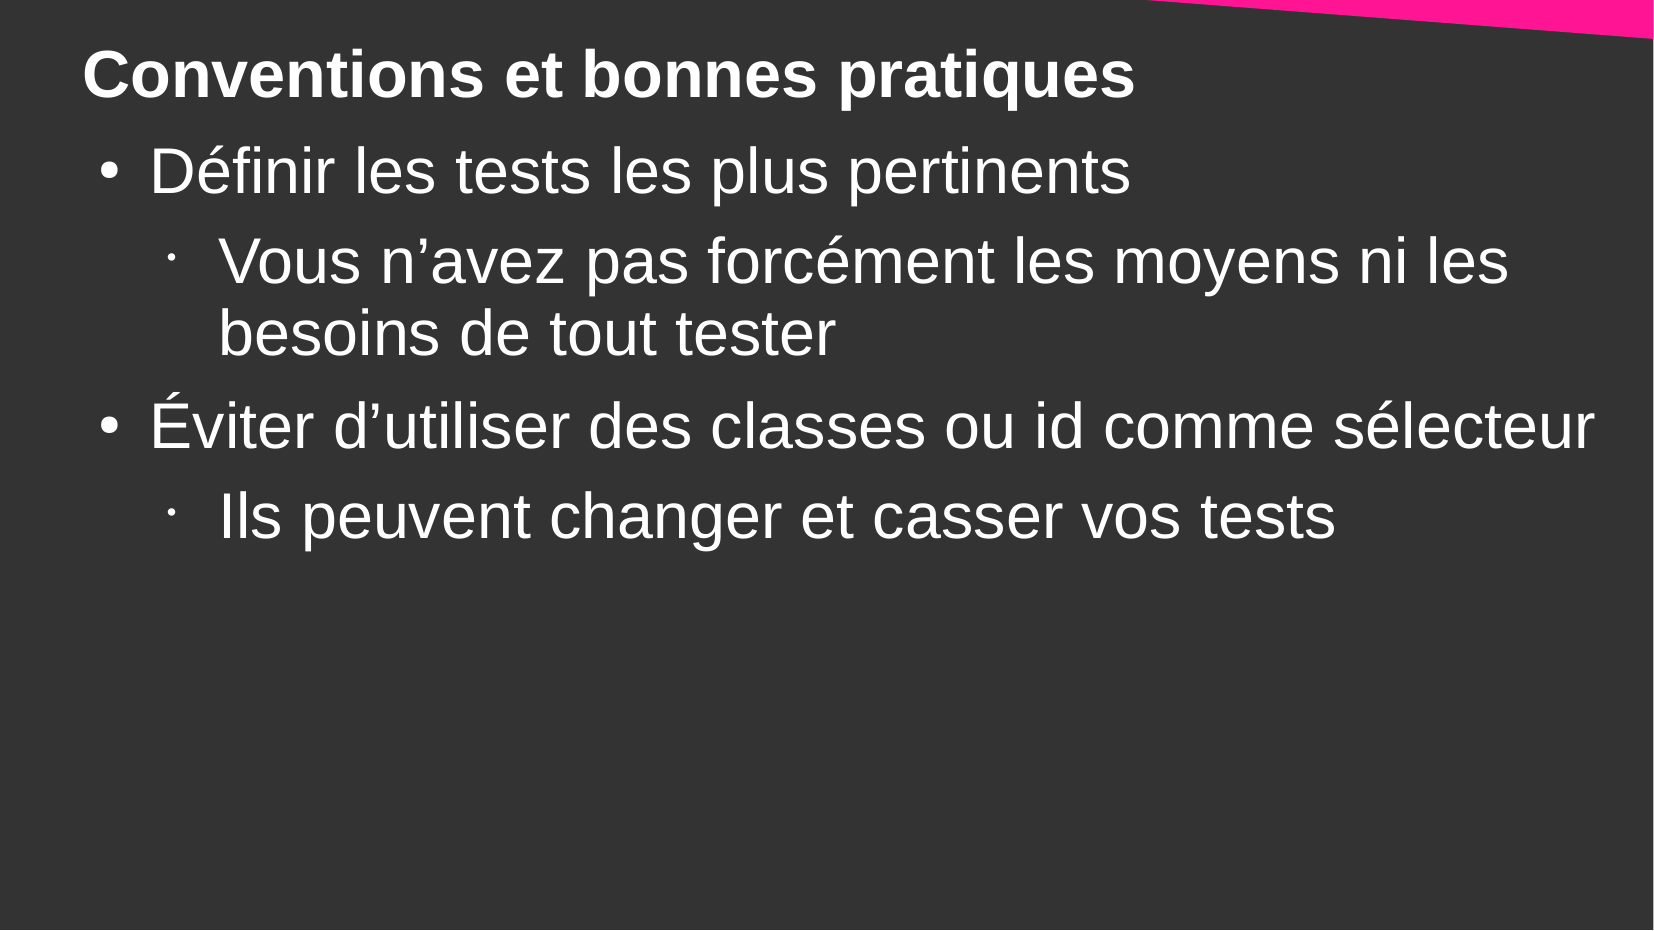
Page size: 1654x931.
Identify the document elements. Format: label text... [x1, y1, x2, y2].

title Conventions et bonnes pratiques [82, 37, 1571, 112]
text_box [1145, 0, 1654, 39]
list Définir les tests les plus pertinents Vous n’avez pas forcément les moyens ni les besoins de tout tester Éviter d’utiliser des classes ou id comme sélecteur Ils peuvent changer et casser vos tests [80, 135, 1620, 621]
